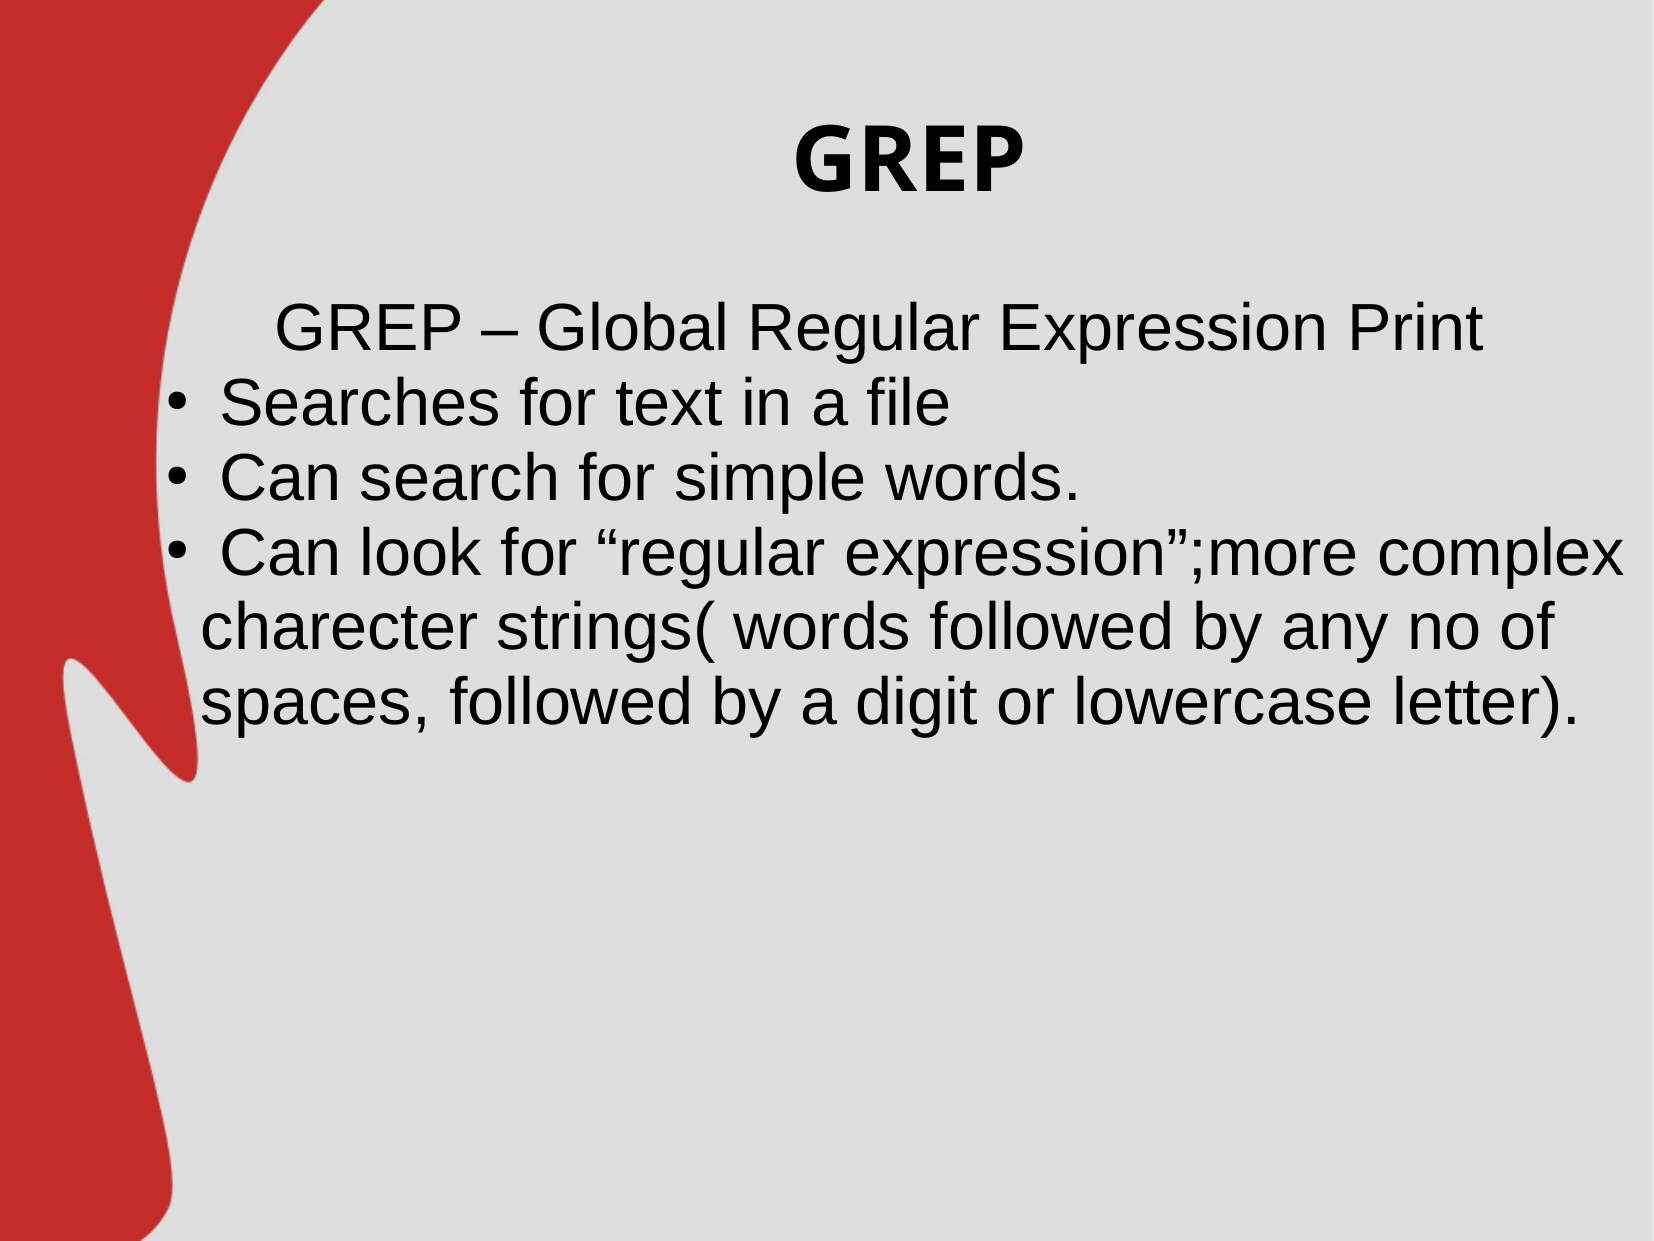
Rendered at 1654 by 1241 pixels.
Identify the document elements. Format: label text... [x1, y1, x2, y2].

picture [0, 0, 1654, 1241]
title GREP [165, 52, 1654, 260]
subtitle GREP – Global Regular Expression Print Searches for text in a file Can search for simple words. Can look for “regular expression”;more complex charecter strings( words followed by any no of spaces, followed by a digit or lowercase letter). [165, 290, 1654, 1010]
